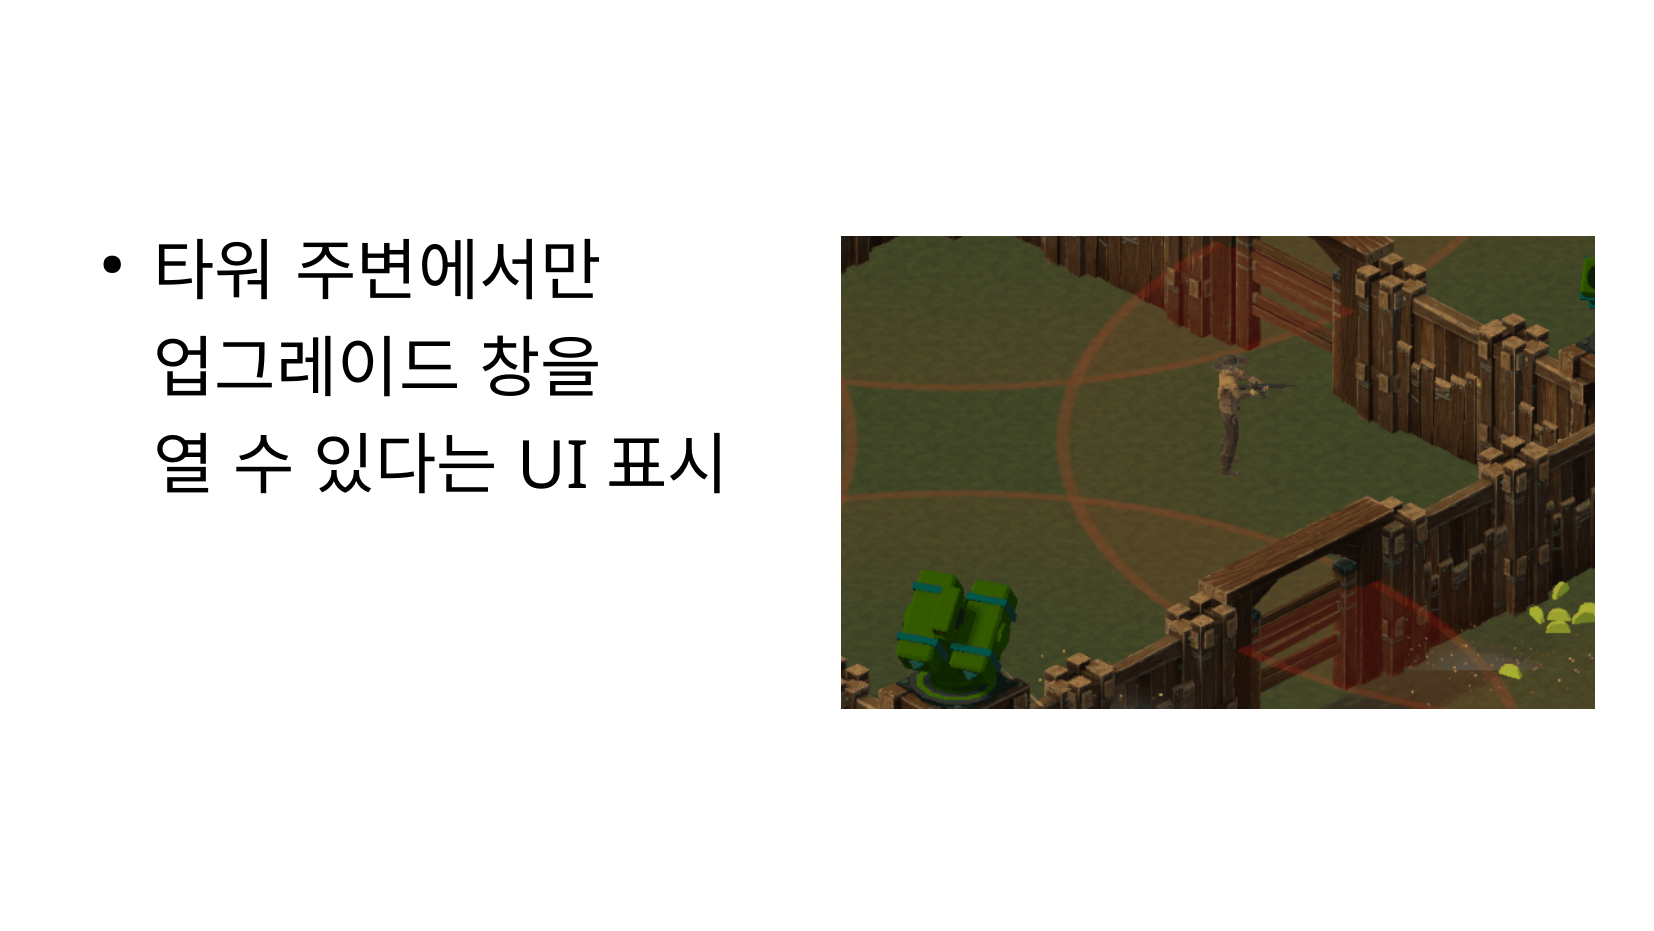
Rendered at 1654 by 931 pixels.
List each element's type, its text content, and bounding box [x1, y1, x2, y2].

list 타워 주변에서만 업그레이드 창을 열 수 있다는 UI 표시 [82, 217, 809, 758]
picture [841, 236, 1595, 709]
